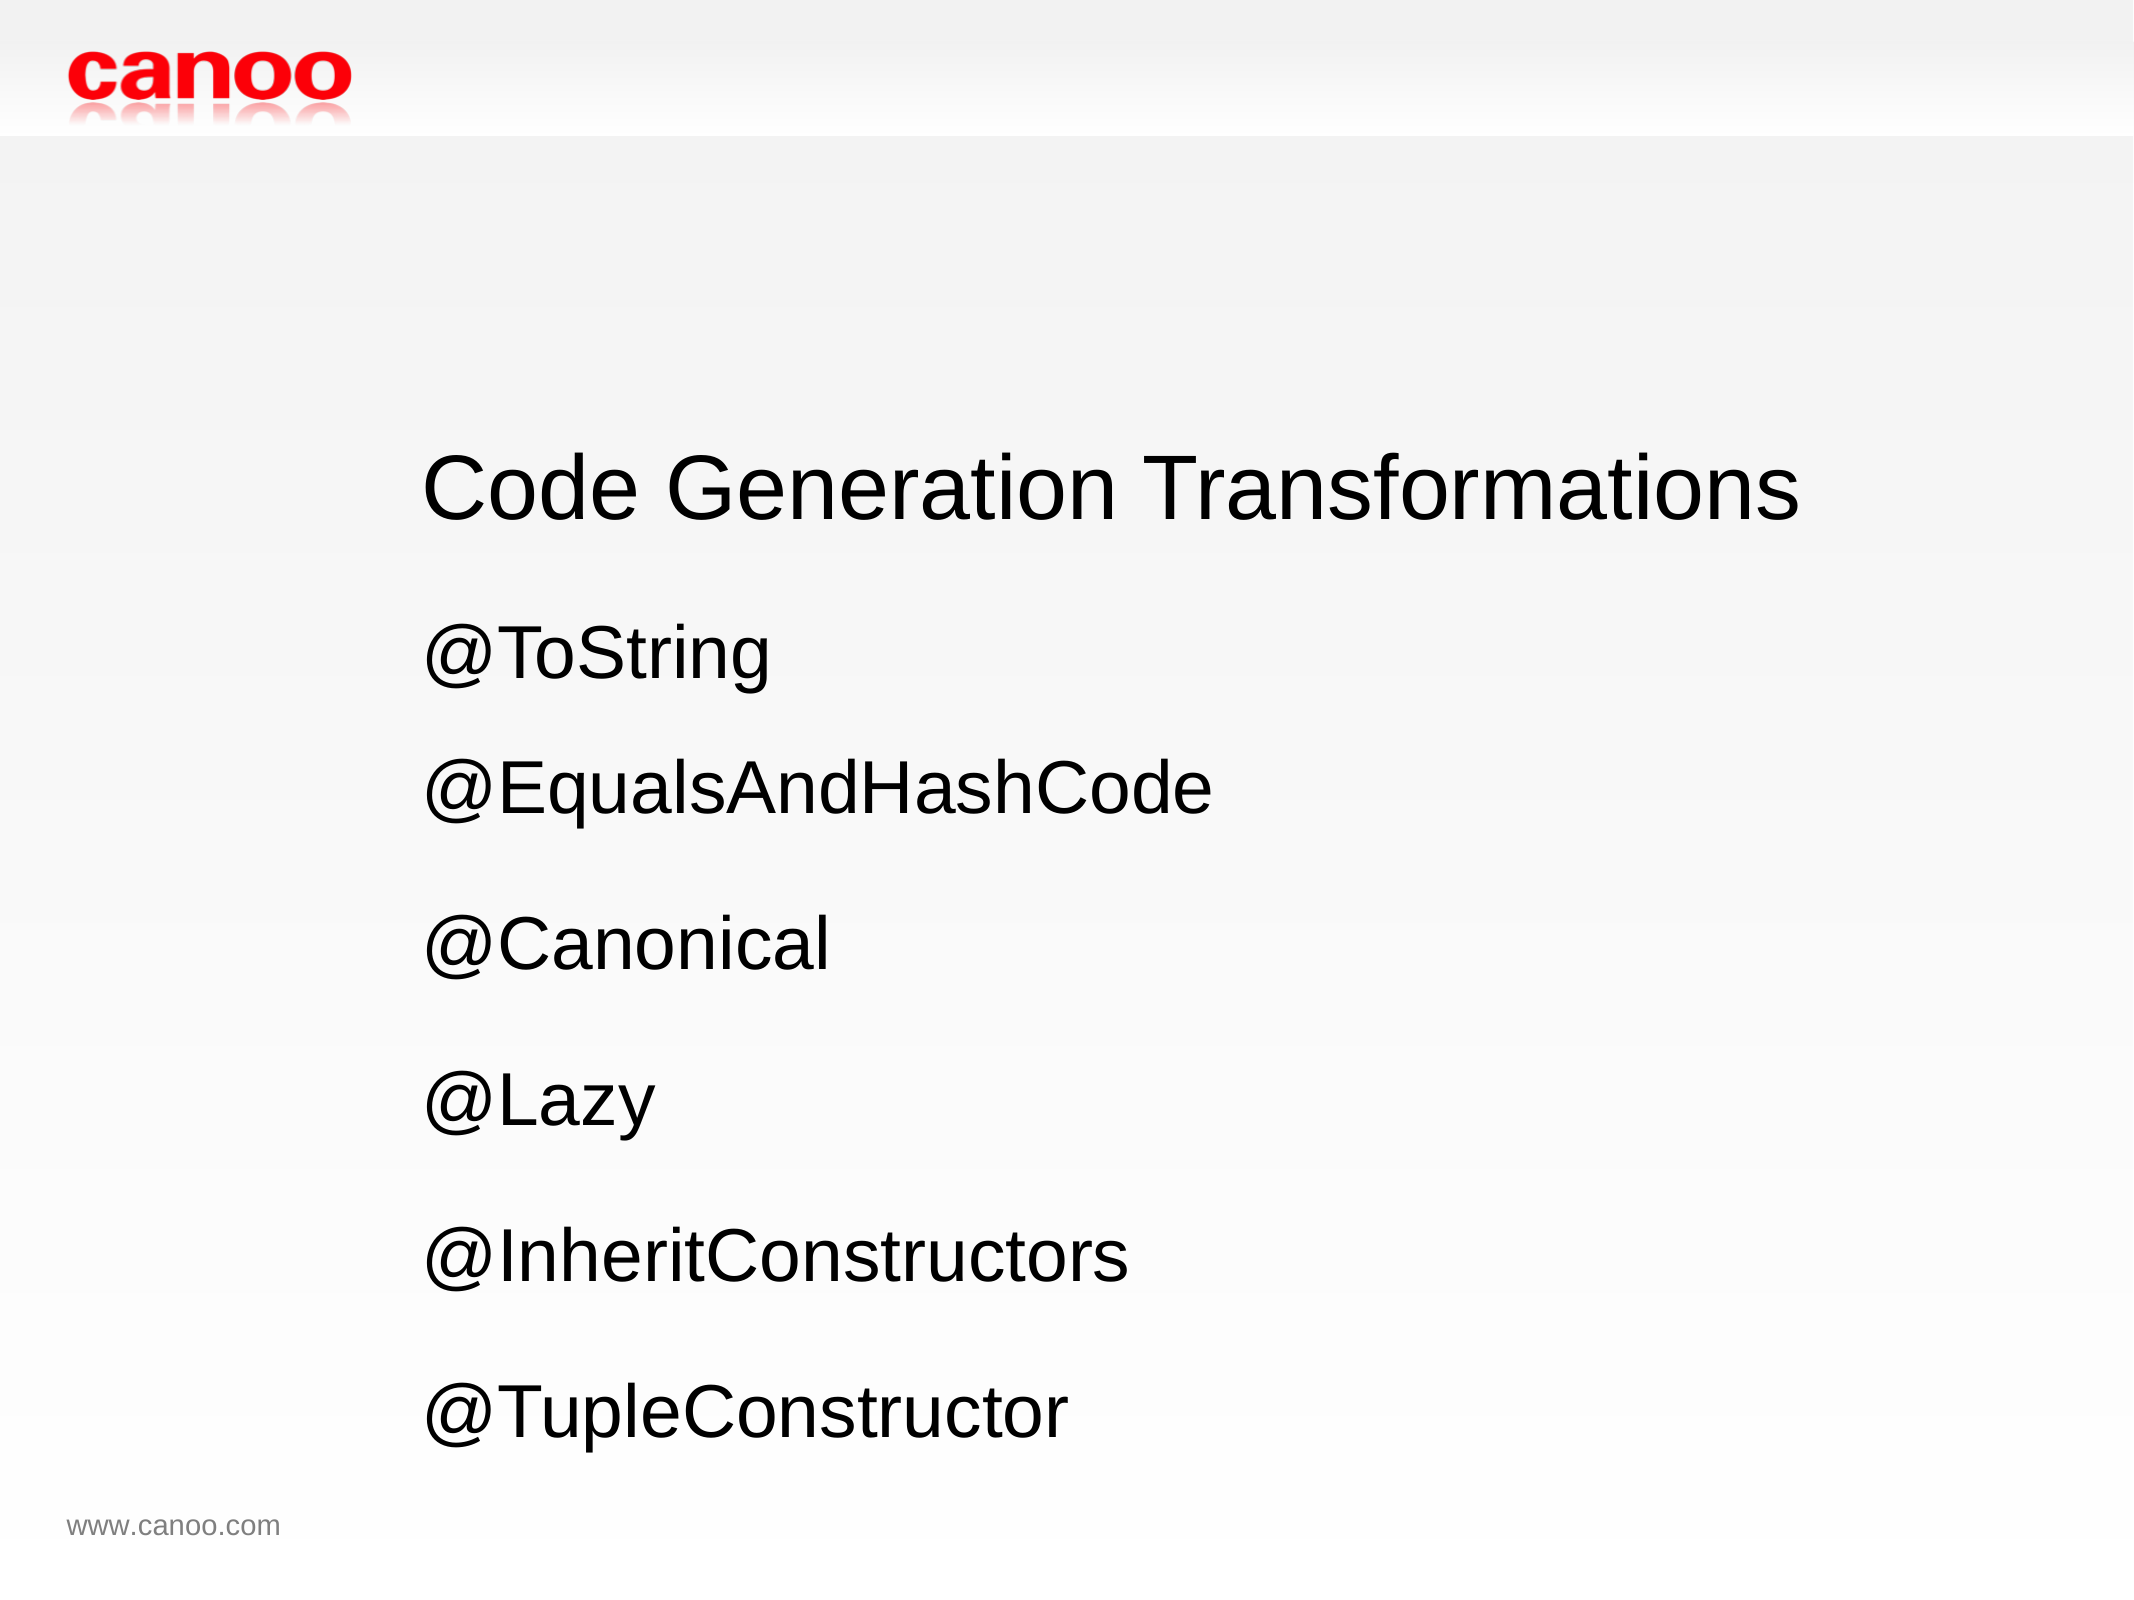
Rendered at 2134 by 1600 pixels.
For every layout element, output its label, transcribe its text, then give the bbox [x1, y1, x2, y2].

text_box Code Generation Transformations @ToString @EqualsAndHashCode @Canonical @Lazy @InheritConstructors @TupleConstructor [421, 373, 1986, 1453]
picture [65, 48, 353, 154]
